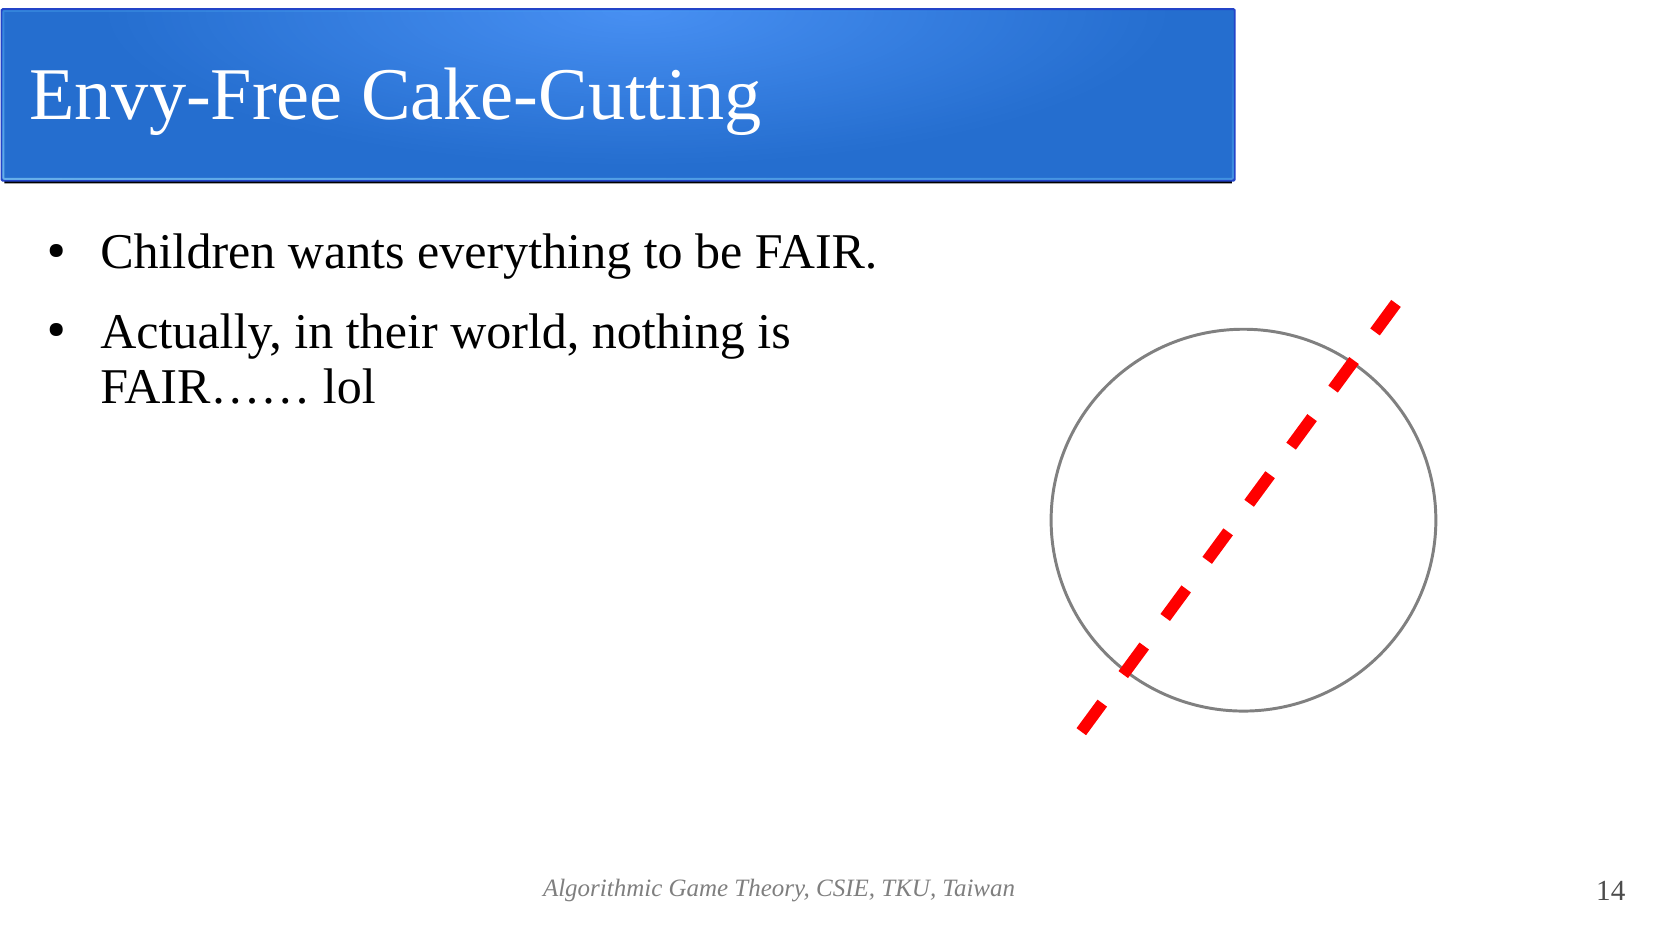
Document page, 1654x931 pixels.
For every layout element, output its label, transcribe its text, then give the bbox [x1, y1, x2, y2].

title Envy-Free Cake-Cutting [29, 17, 1138, 172]
list Children wants everything to be FAIR. Actually, in their world, nothing is FAIR…… lol [29, 224, 928, 764]
